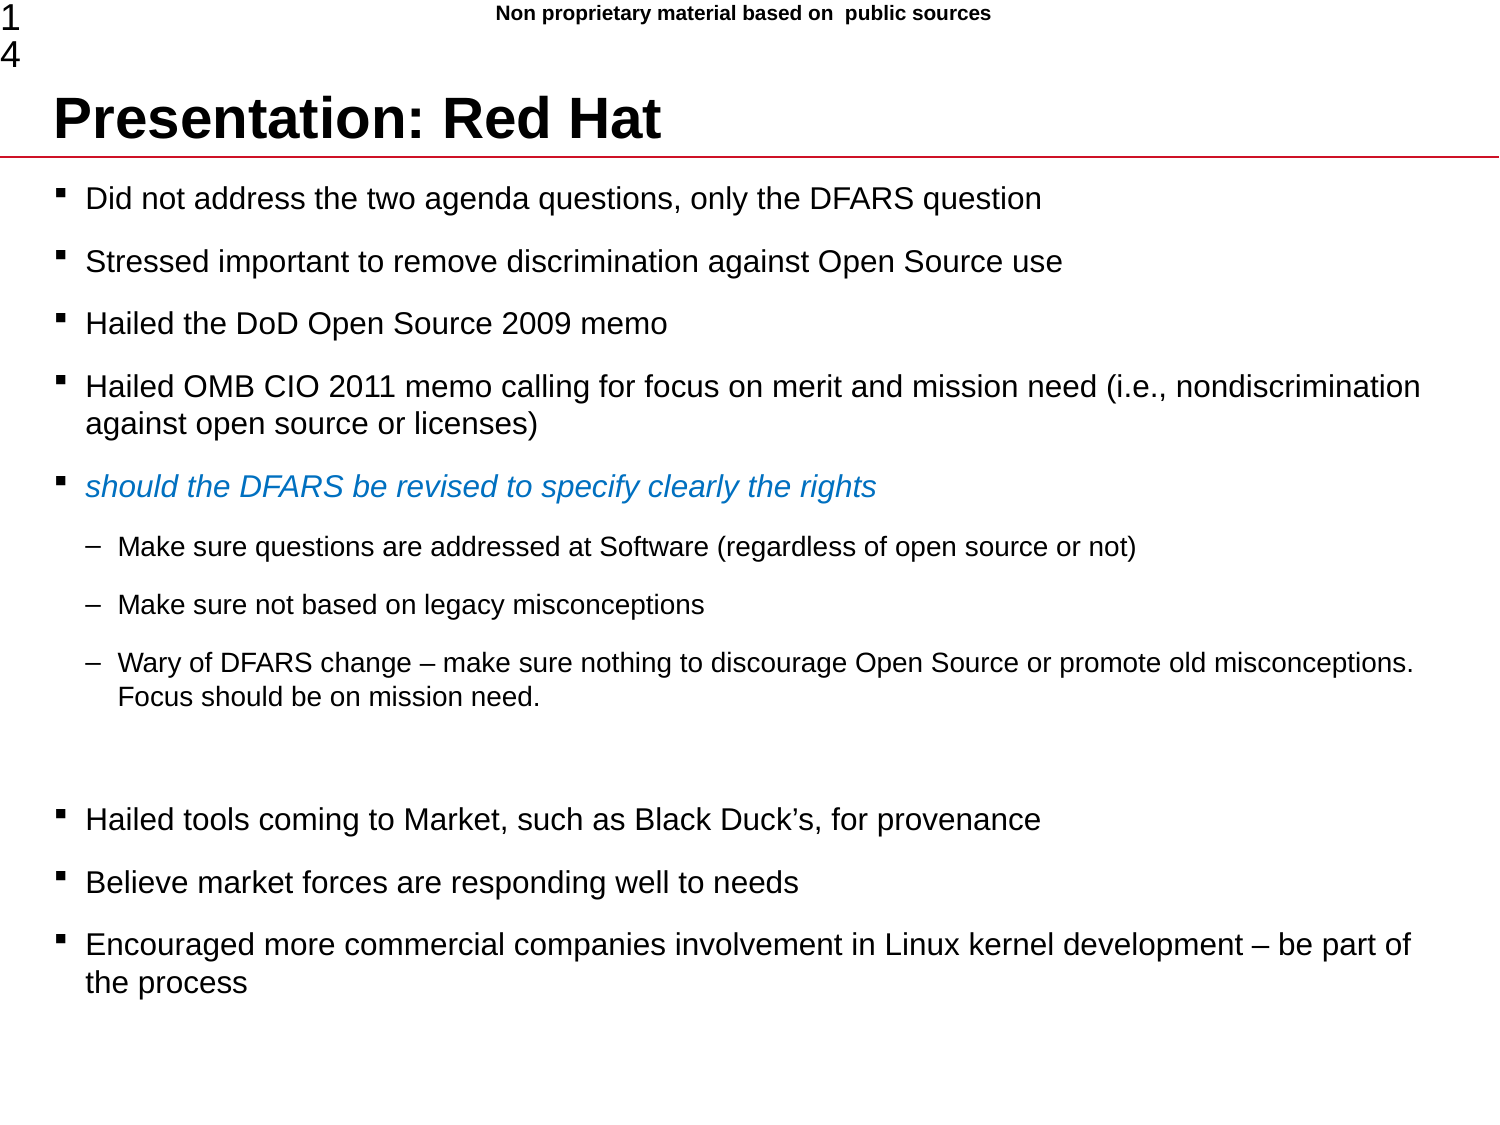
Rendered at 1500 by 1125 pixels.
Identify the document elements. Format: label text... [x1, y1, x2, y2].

title Presentation: Red Hat [38, 35, 1225, 158]
list Did not address the two agenda questions, only the DFARS question Stressed important to remove discrimination against Open Source use Hailed the DoD Open Source 2009 memo Hailed OMB CIO 2011 memo calling for focus on merit and mission need (i.e., nondiscrimination against open source or licenses) should the DFARS be revised to specify clearly the rights Make sure questions are addressed at Software (regardless of open source or not) Make sure not based on legacy misconceptions Wary of DFARS change – make sure nothing to discourage Open Source or promote old misconceptions. Focus should be on mission need. Hailed tools coming to Market, such as Black Duck’s, for provenance Believe market forces are responding well to needs Encouraged more commercial companies involvement in Linux kernel development – be part of the process [38, 170, 1461, 1011]
